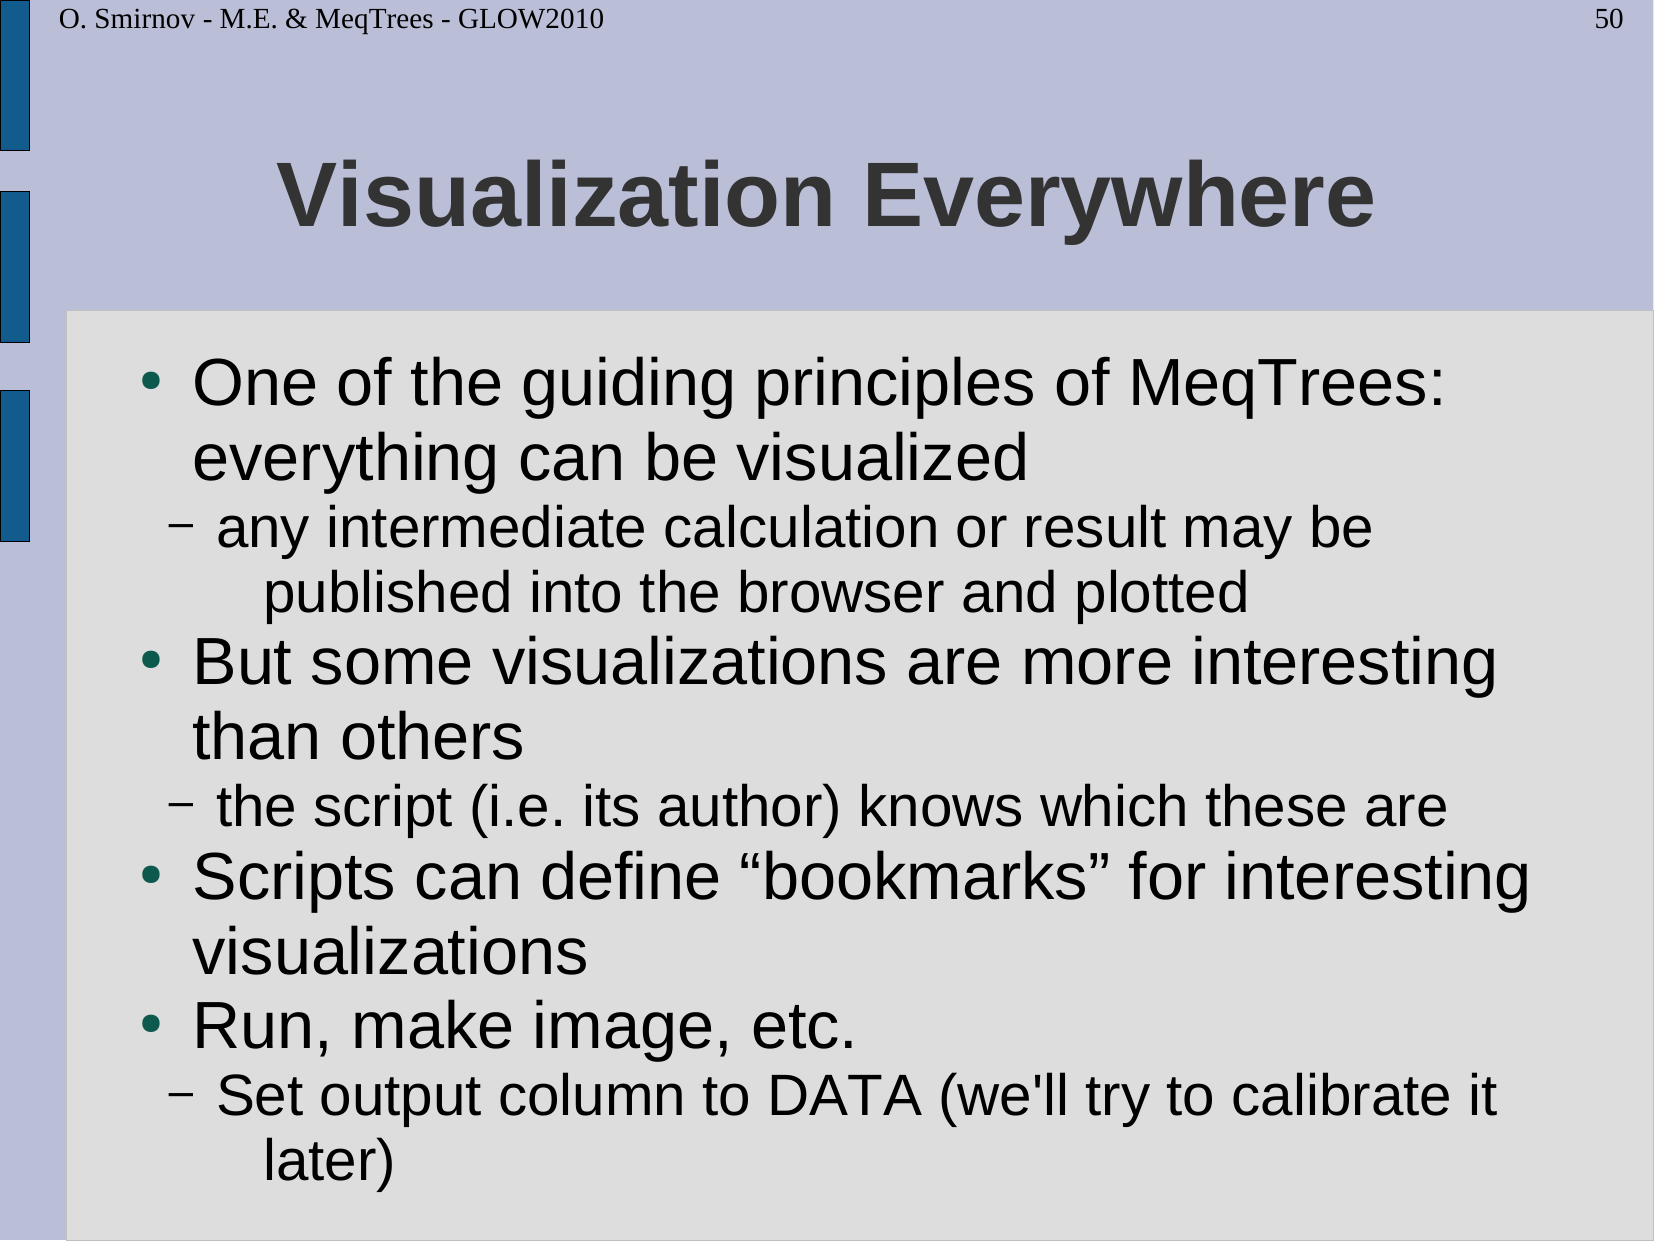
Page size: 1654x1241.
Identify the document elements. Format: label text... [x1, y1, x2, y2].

list One of the guiding principles of MeqTrees: everything can be visualized any intermediate calculation or result may be published into the browser and plotted But some visualizations are more interesting than others the script (i.e. its author) knows which these are Scripts can define “bookmarks” for interesting visualizations Run, make image, etc. Set output column to DATA (we'll try to calibrate it later) [121, 344, 1534, 1194]
title Visualization Everywhere [121, 91, 1534, 299]
